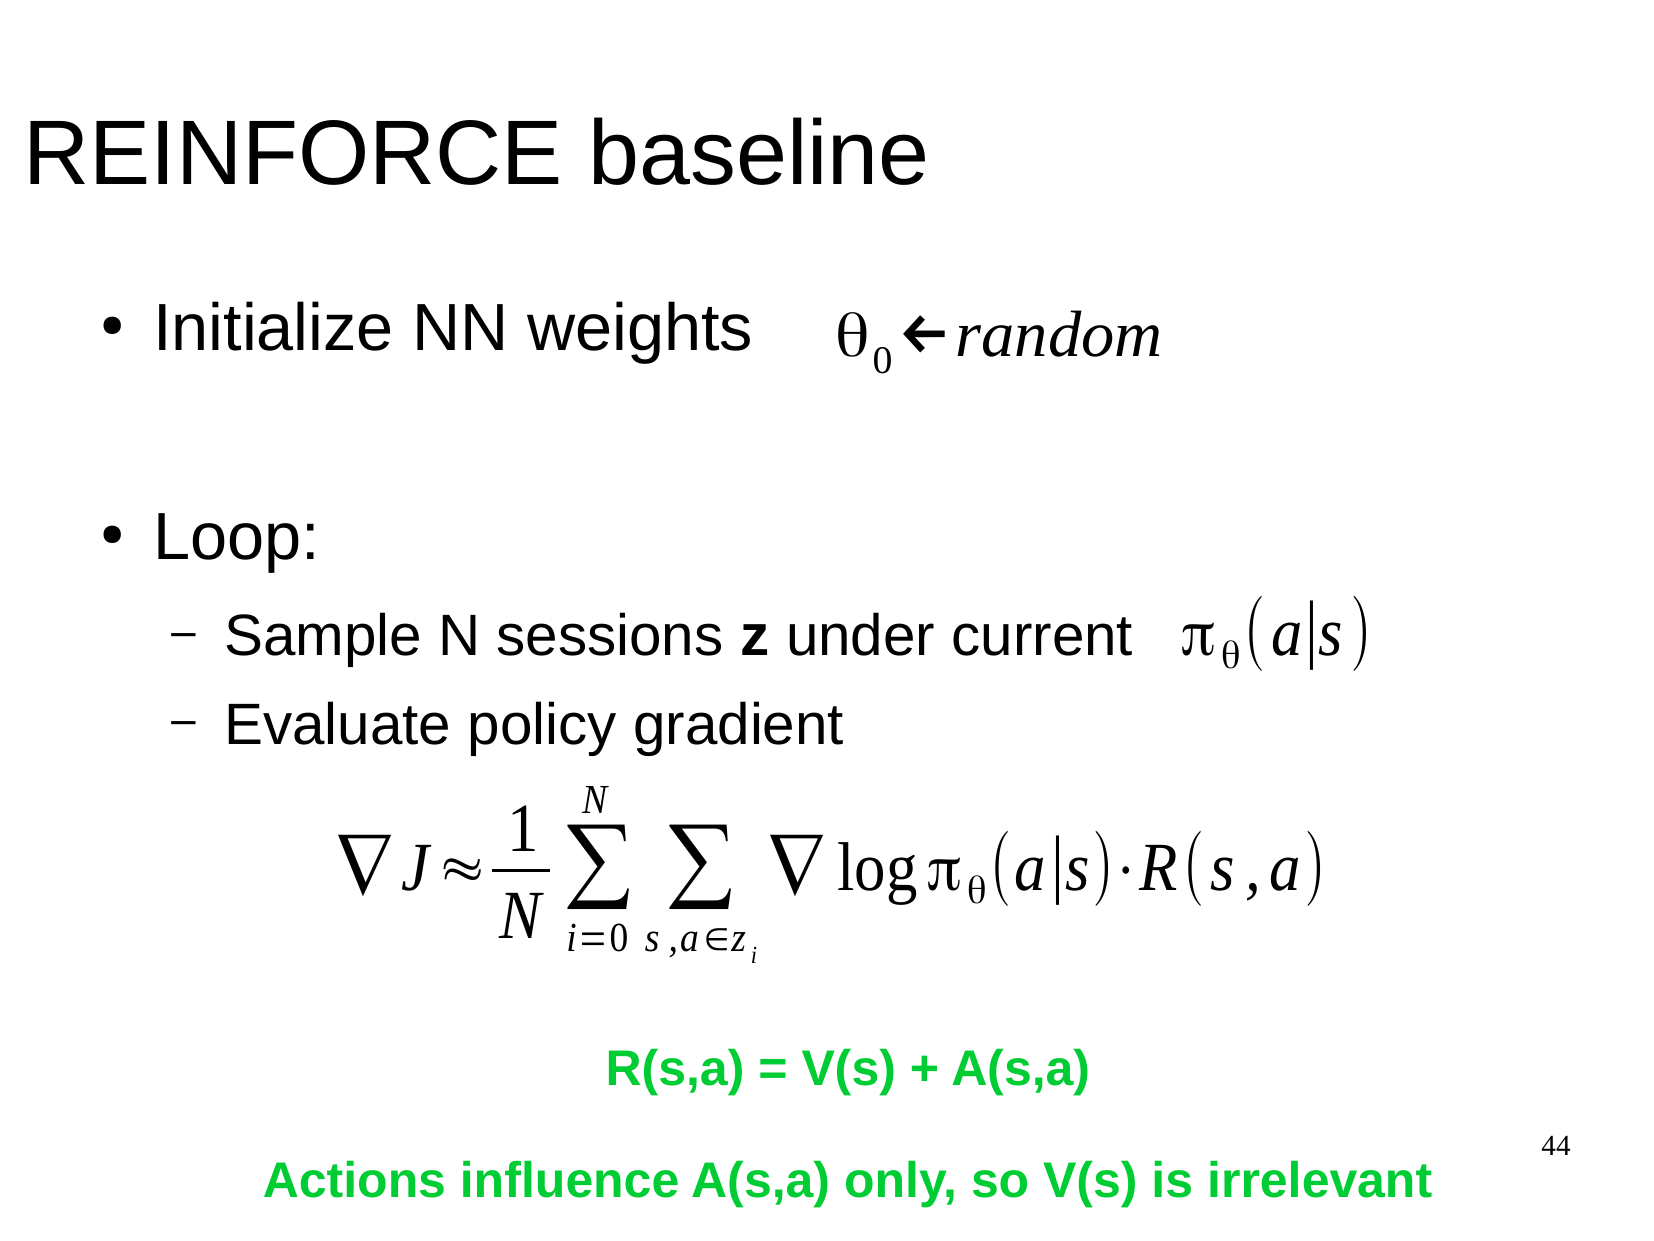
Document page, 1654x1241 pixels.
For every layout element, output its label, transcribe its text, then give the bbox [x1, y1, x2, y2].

chart [818, 299, 1179, 384]
list Initialize NN weights Loop: Sample N sessions z under current Evaluate policy gradient [82, 290, 1571, 1186]
text_box R(s,a) = V(s) + A(s,a) Actions influence A(s,a) only, so V(s) is irrelevant [225, 1032, 1471, 1217]
title REINFORCE baseline [23, 49, 1512, 257]
chart [1166, 590, 1385, 674]
